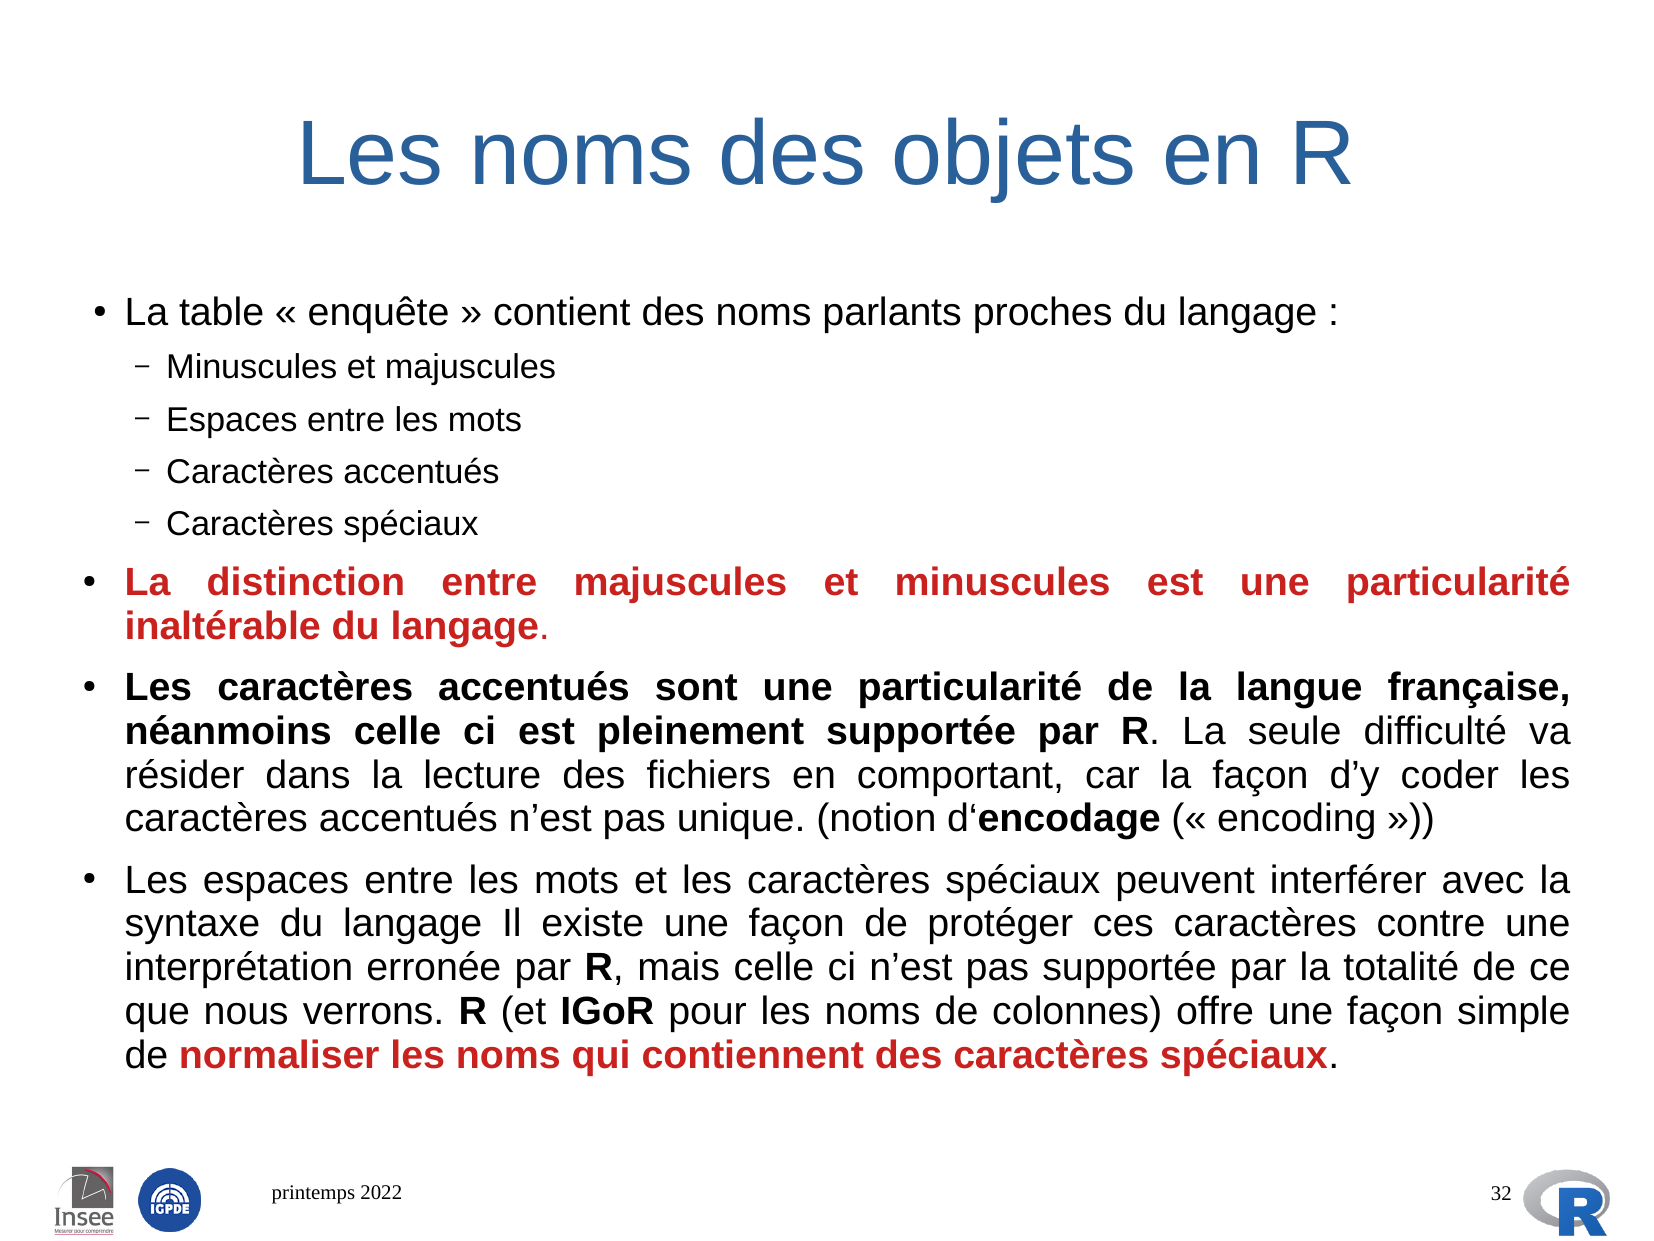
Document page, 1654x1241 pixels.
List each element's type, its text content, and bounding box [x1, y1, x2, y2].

picture [1523, 1169, 1610, 1236]
picture [47, 1163, 120, 1236]
picture [138, 1168, 201, 1232]
title Les noms des objets en R [82, 49, 1571, 257]
list La table « enquête » contient des noms parlants proches du langage : Minuscules et majuscules Espaces entre les mots Caractères accentués Caractères spéciaux La distinction entre majuscules et minuscules est une particularité inaltérable du langage. Les caractères accentués sont une particularité de la langue française, néanmoins celle ci est pleinement supportée par R. La seule difficulté va résider dans la lecture des fichiers en comportant, car la façon d’y coder les caractères accentués n’est pas unique. (notion d‘encodage (« encoding »)) Les espaces entre les mots et les caractères spéciaux peuvent interférer avec la syntaxe du langage Il existe une façon de protéger ces caractères contre une interprétation erronée par R, mais celle ci n’est pas supportée par la totalité de ce que nous verrons. R (et IGoR pour les noms de colonnes) offre une façon simple de normaliser les noms qui contiennent des caractères spéciaux. [82, 290, 1571, 1099]
